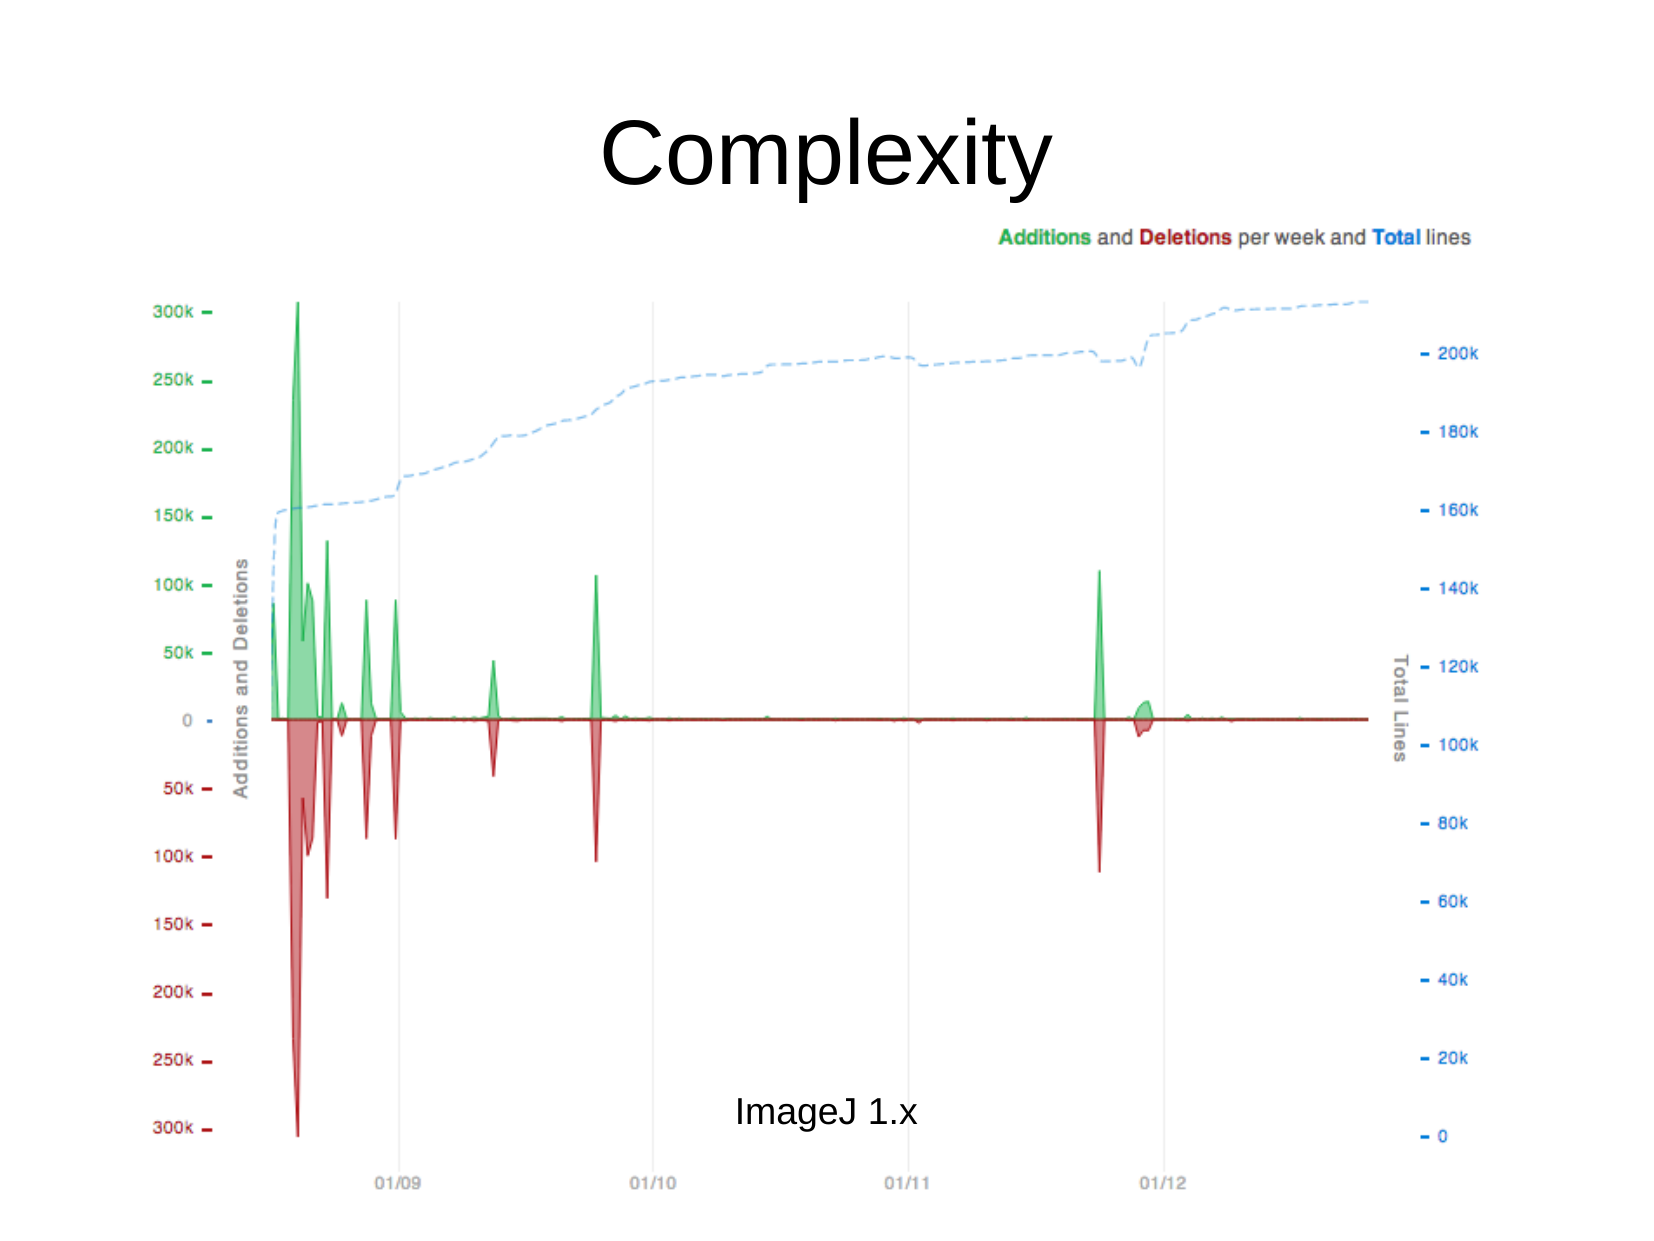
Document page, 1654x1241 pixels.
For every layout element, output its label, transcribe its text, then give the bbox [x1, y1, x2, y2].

text_box ImageJ 1.x [720, 1083, 961, 1141]
picture [150, 224, 1487, 1201]
title Complexity [82, 49, 1571, 257]
